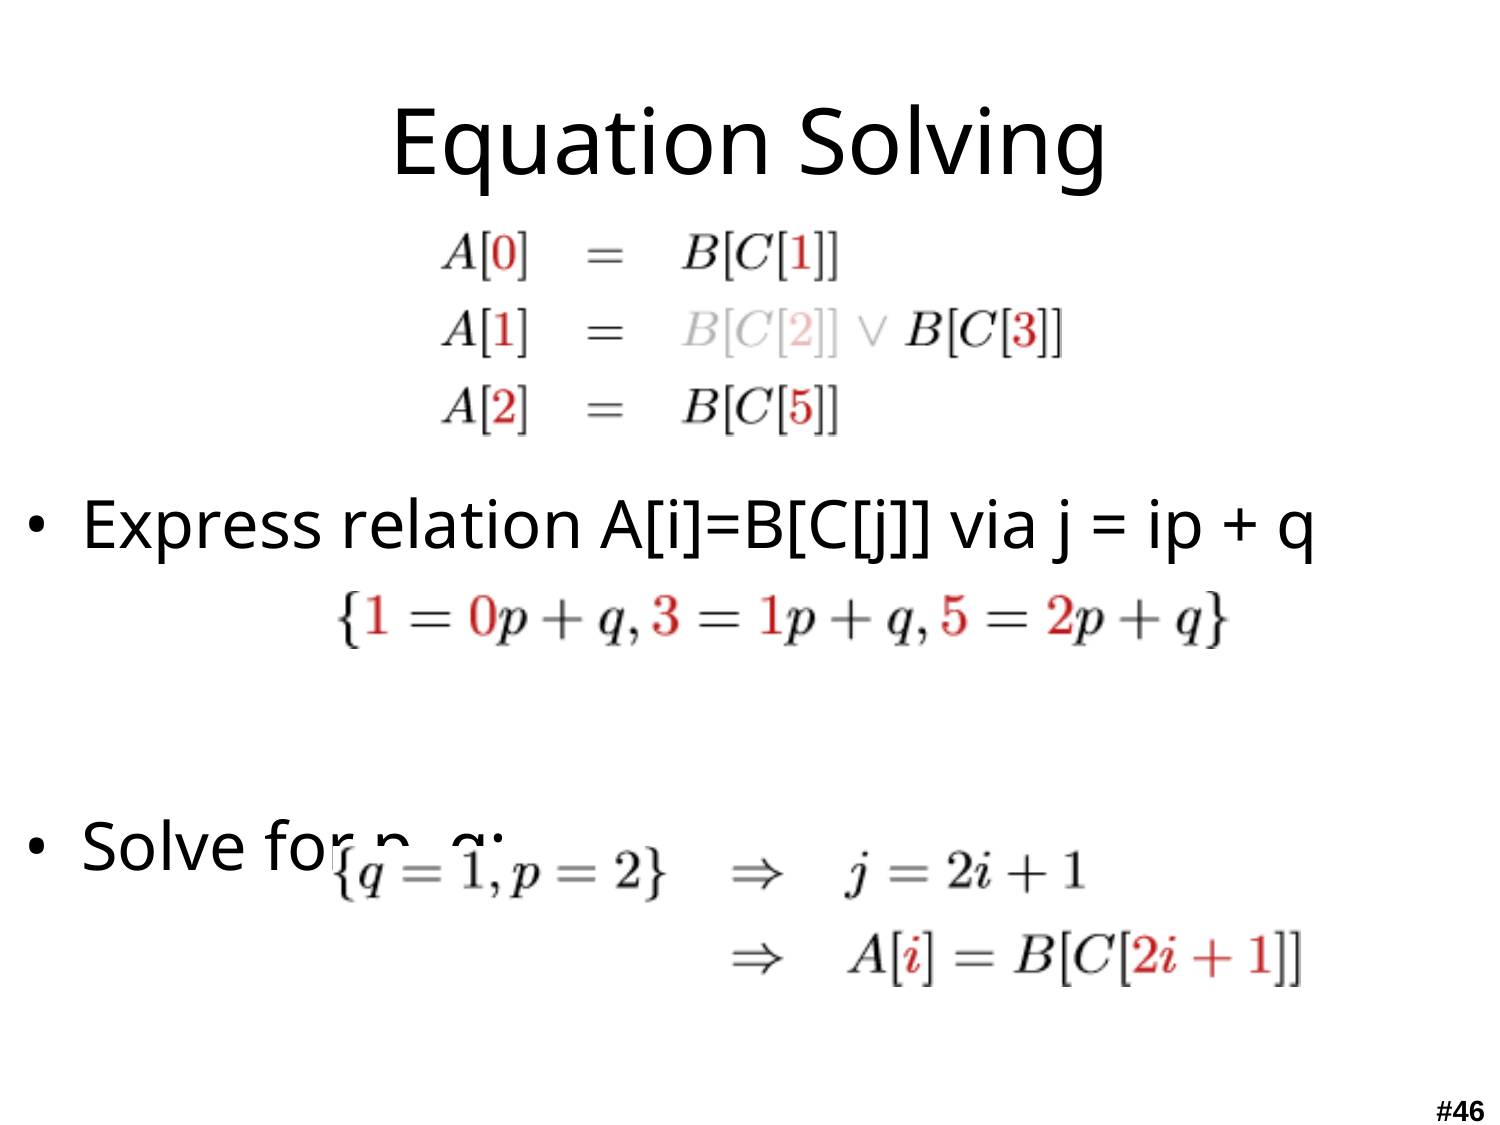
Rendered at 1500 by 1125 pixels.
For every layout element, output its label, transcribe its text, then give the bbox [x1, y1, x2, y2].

list Express relation A[i]=B[C[j]] via j = ip + q Solve for p, q: [24, 262, 1476, 1101]
text_box [673, 294, 899, 370]
picture [440, 230, 1062, 437]
picture [337, 591, 1230, 649]
title Equation Solving [24, 45, 1476, 233]
picture [333, 846, 1301, 987]
